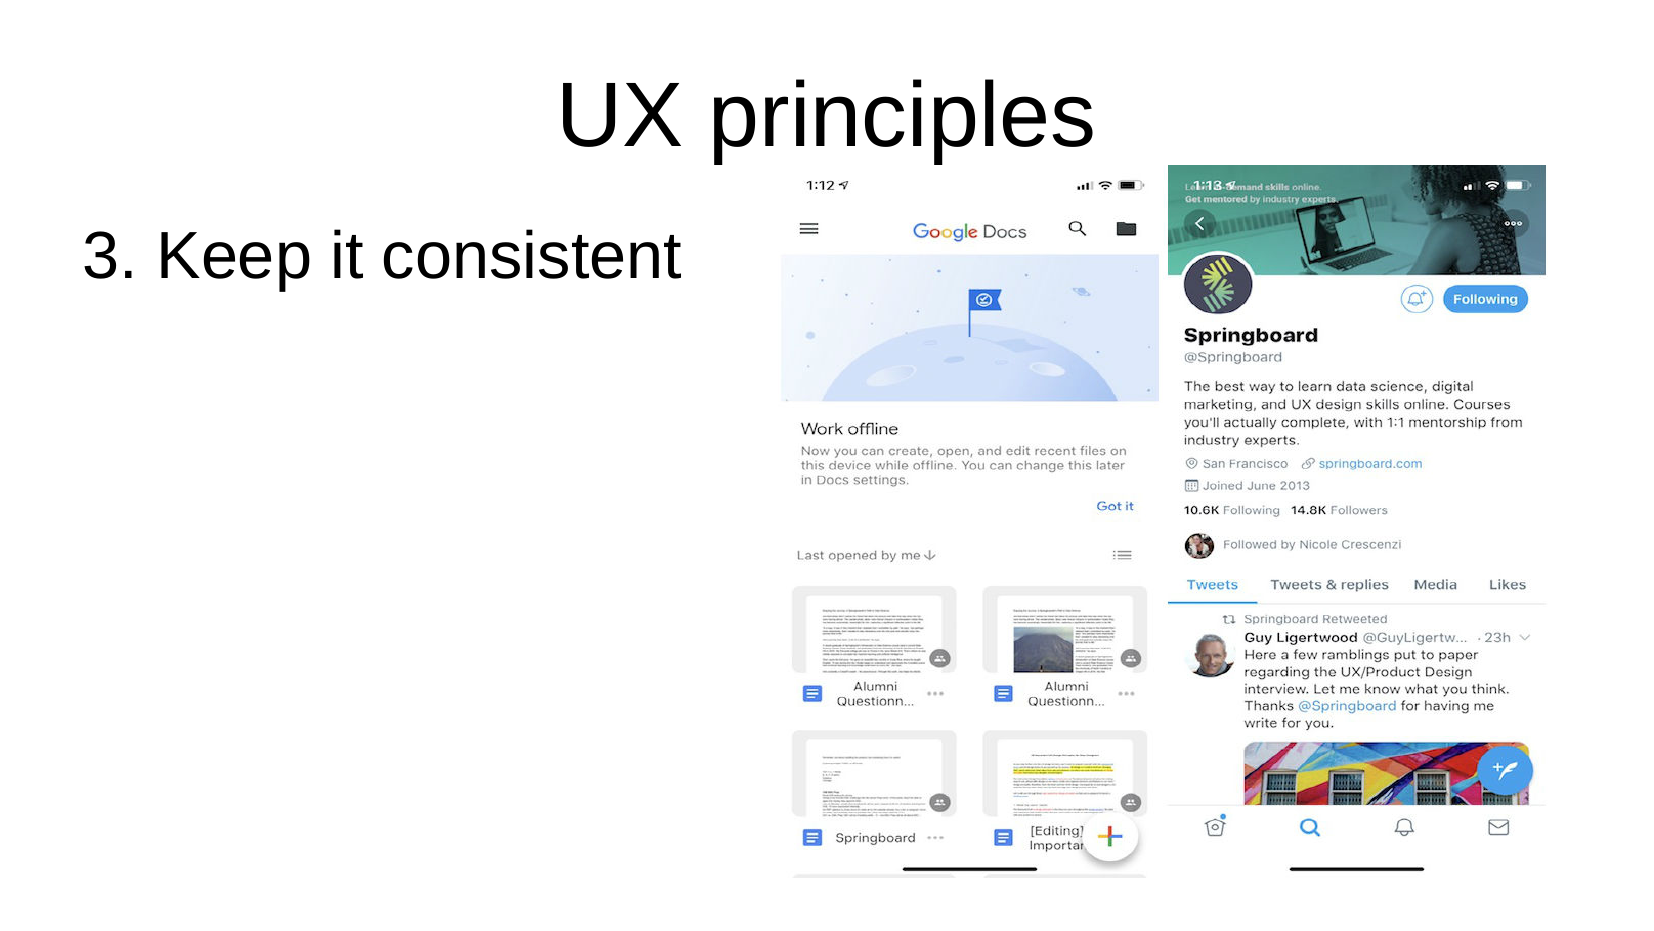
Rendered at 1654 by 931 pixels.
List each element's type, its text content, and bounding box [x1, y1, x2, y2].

title UX principles [82, 37, 1571, 193]
picture [770, 165, 1589, 878]
subtitle 3. Keep it consistent [82, 217, 770, 758]
